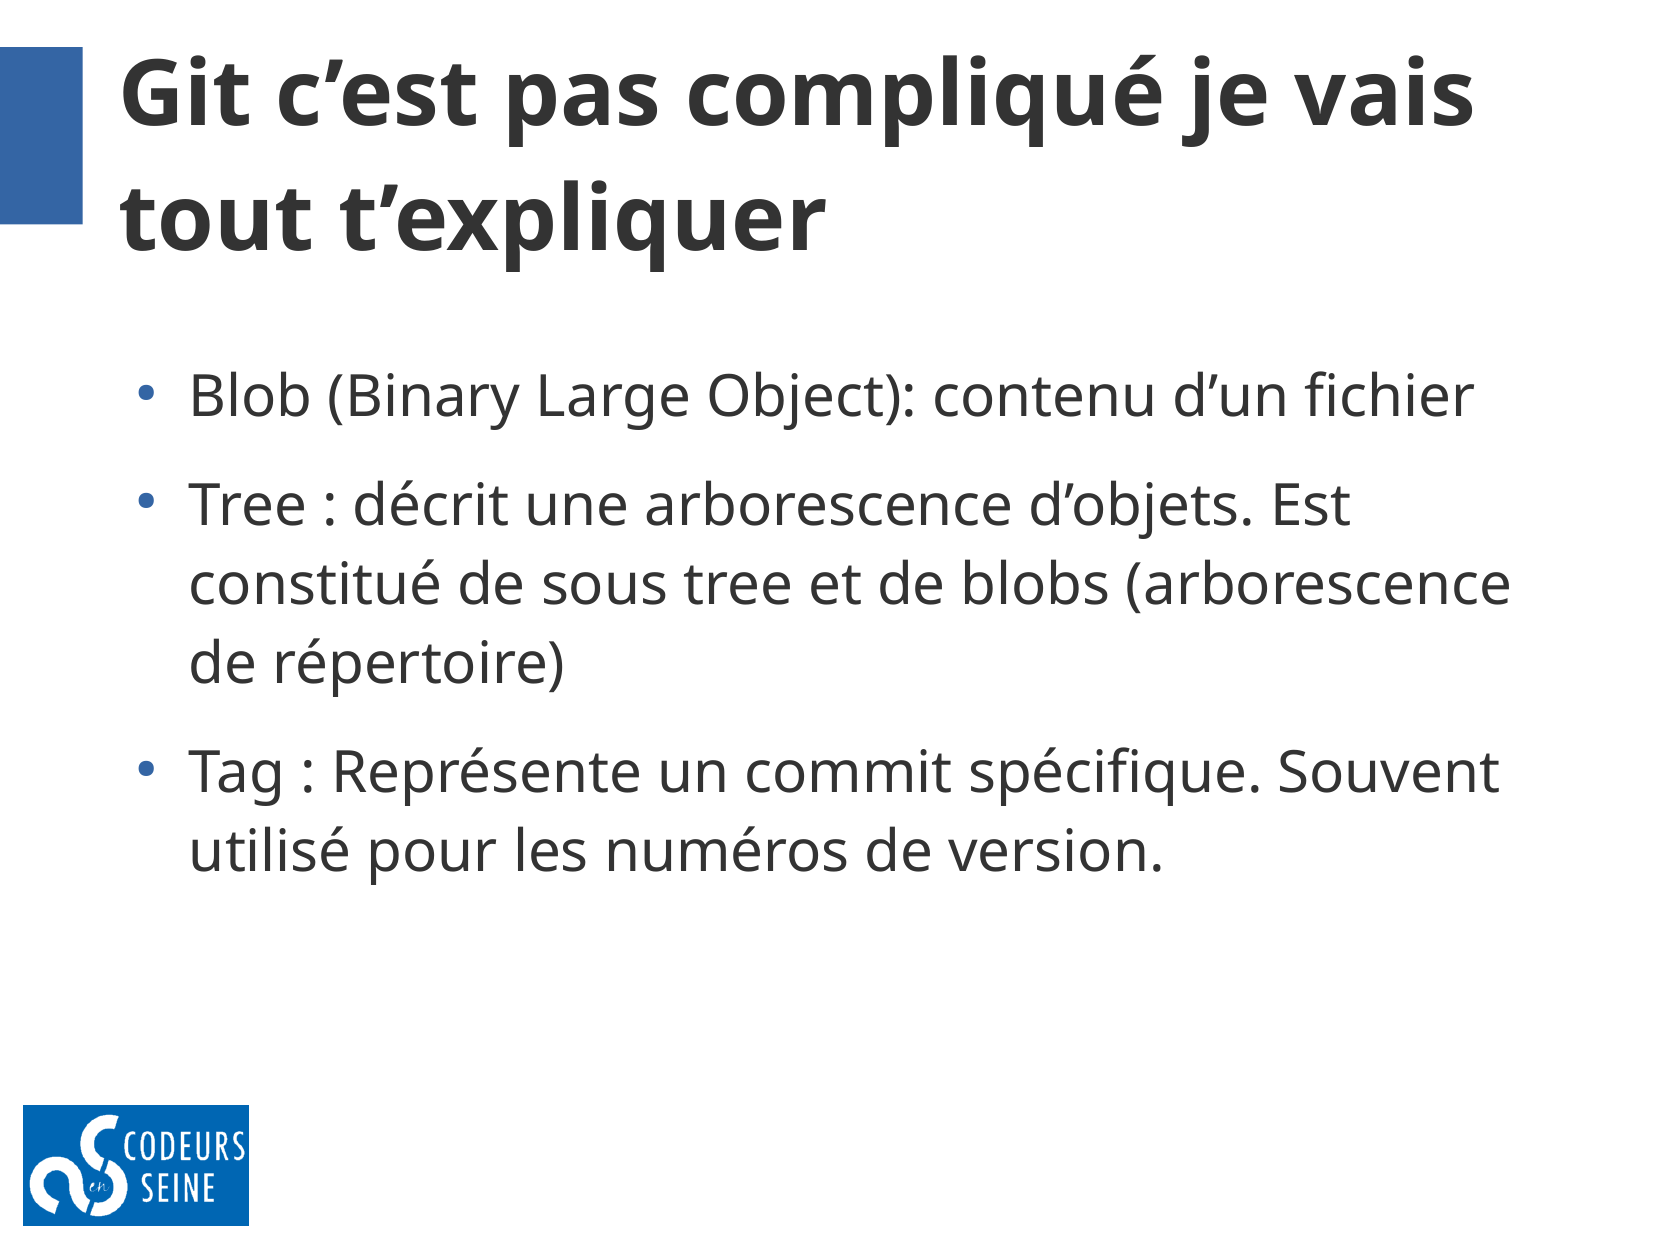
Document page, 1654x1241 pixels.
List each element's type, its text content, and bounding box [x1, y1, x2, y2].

title Git c’est pas compliqué je vais tout t’expliquer [118, 45, 1571, 260]
list Blob (Binary Large Object): contenu d’un fichier Tree : décrit une arborescence d’objets. Est constitué de sous tree et de blobs (arborescence de répertoire) Tag : Représente un commit spécifique. Souvent utilisé pour les numéros de version. [118, 354, 1536, 1074]
picture [23, 1105, 249, 1226]
